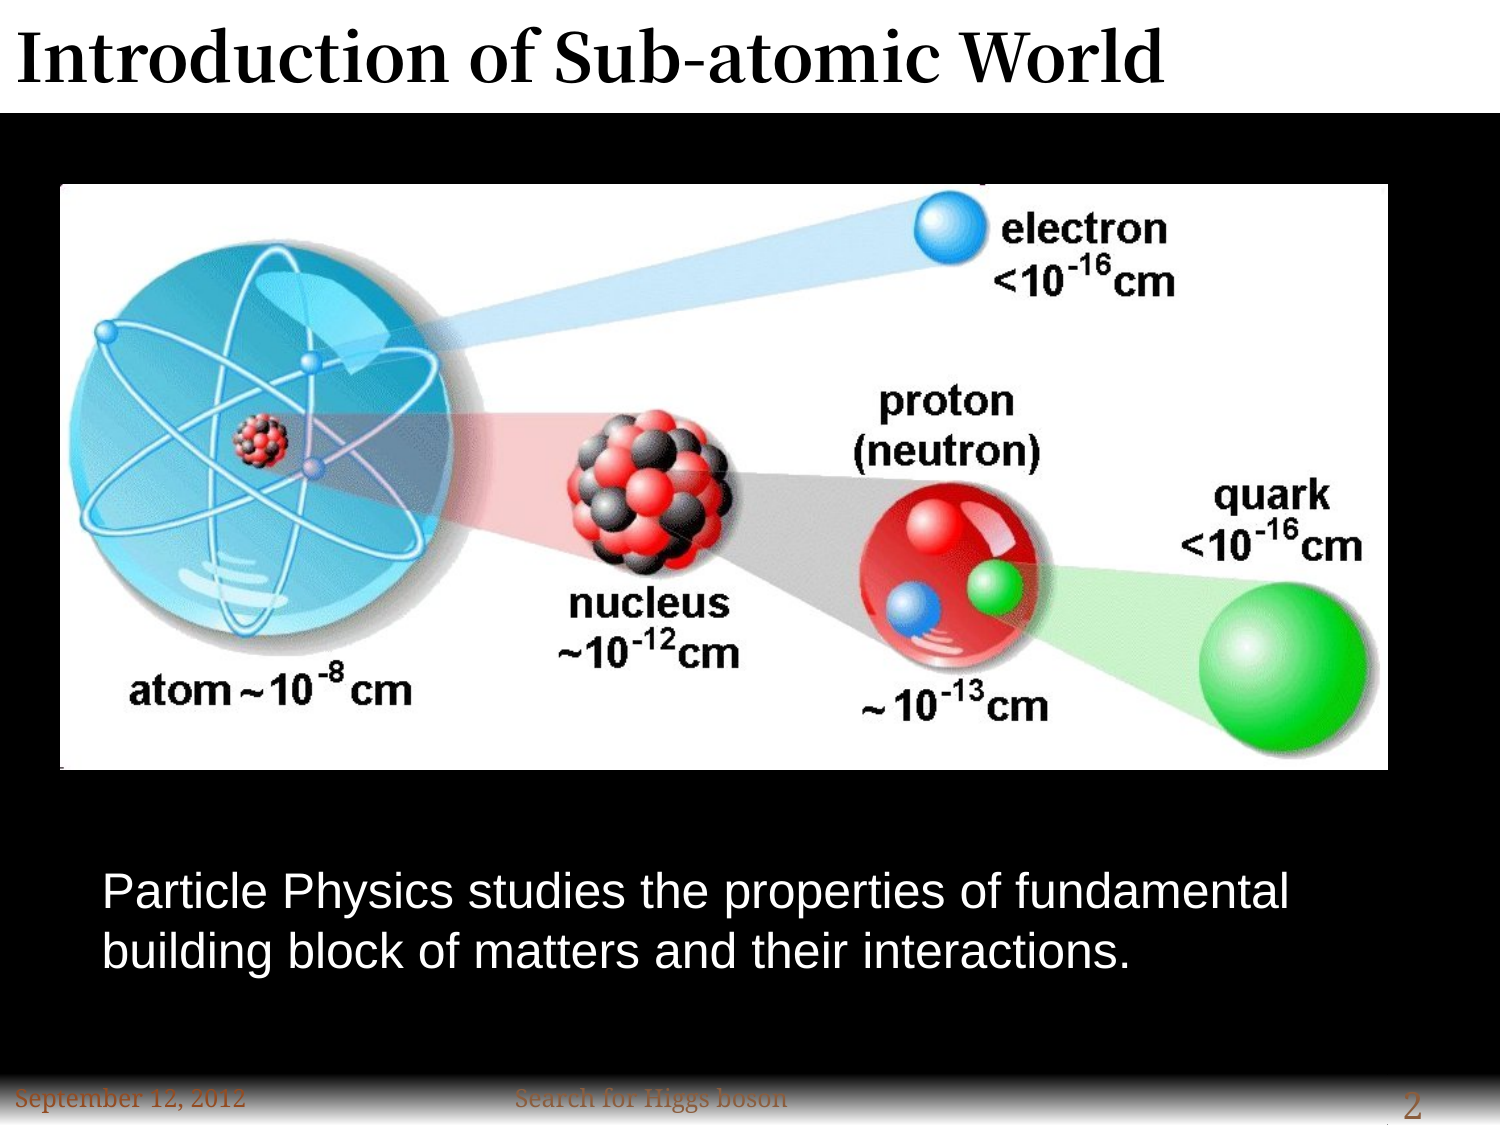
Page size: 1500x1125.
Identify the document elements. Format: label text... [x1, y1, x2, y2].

picture [60, 184, 1388, 770]
text_box Particle Physics studies the properties of fundamental building block of matters and their interactions. [86, 851, 1365, 987]
slide_number September 12, 2012 [0, 1074, 500, 1125]
footer Search for Higgs boson [500, 1074, 1387, 1125]
title Introduction of Sub-atomic World [0, 0, 1500, 113]
slide_number <number> [1387, 1074, 1500, 1125]
